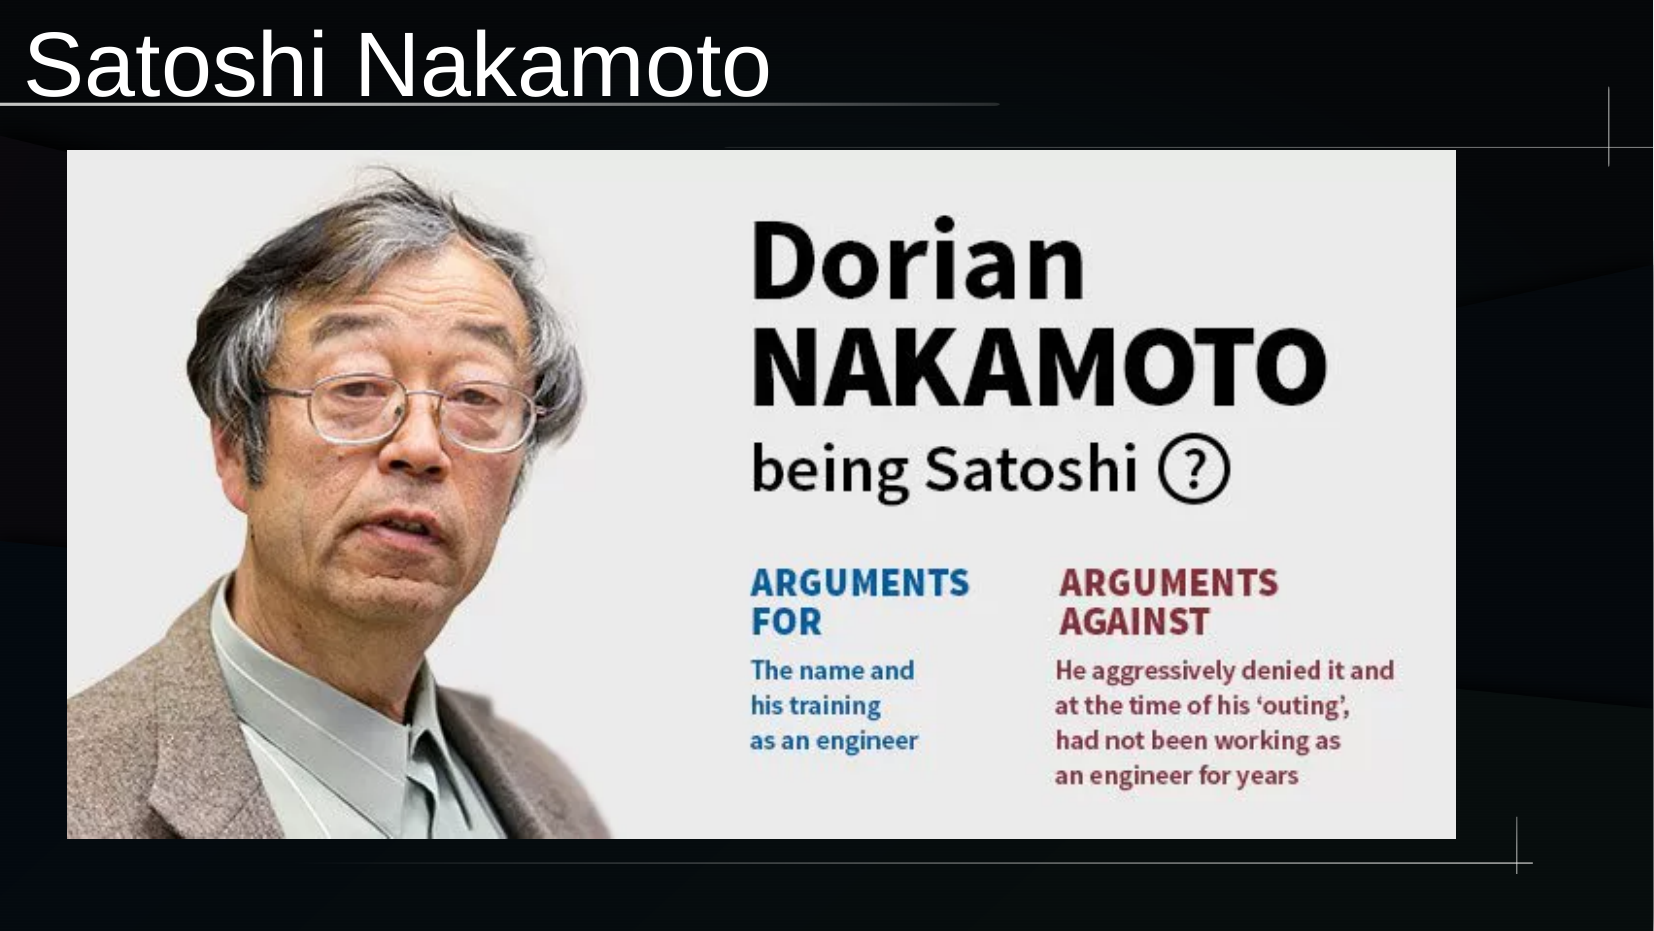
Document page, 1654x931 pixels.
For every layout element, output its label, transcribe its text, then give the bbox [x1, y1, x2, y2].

picture [0, 0, 1654, 931]
title Satoshi Nakamoto [23, 11, 1589, 119]
